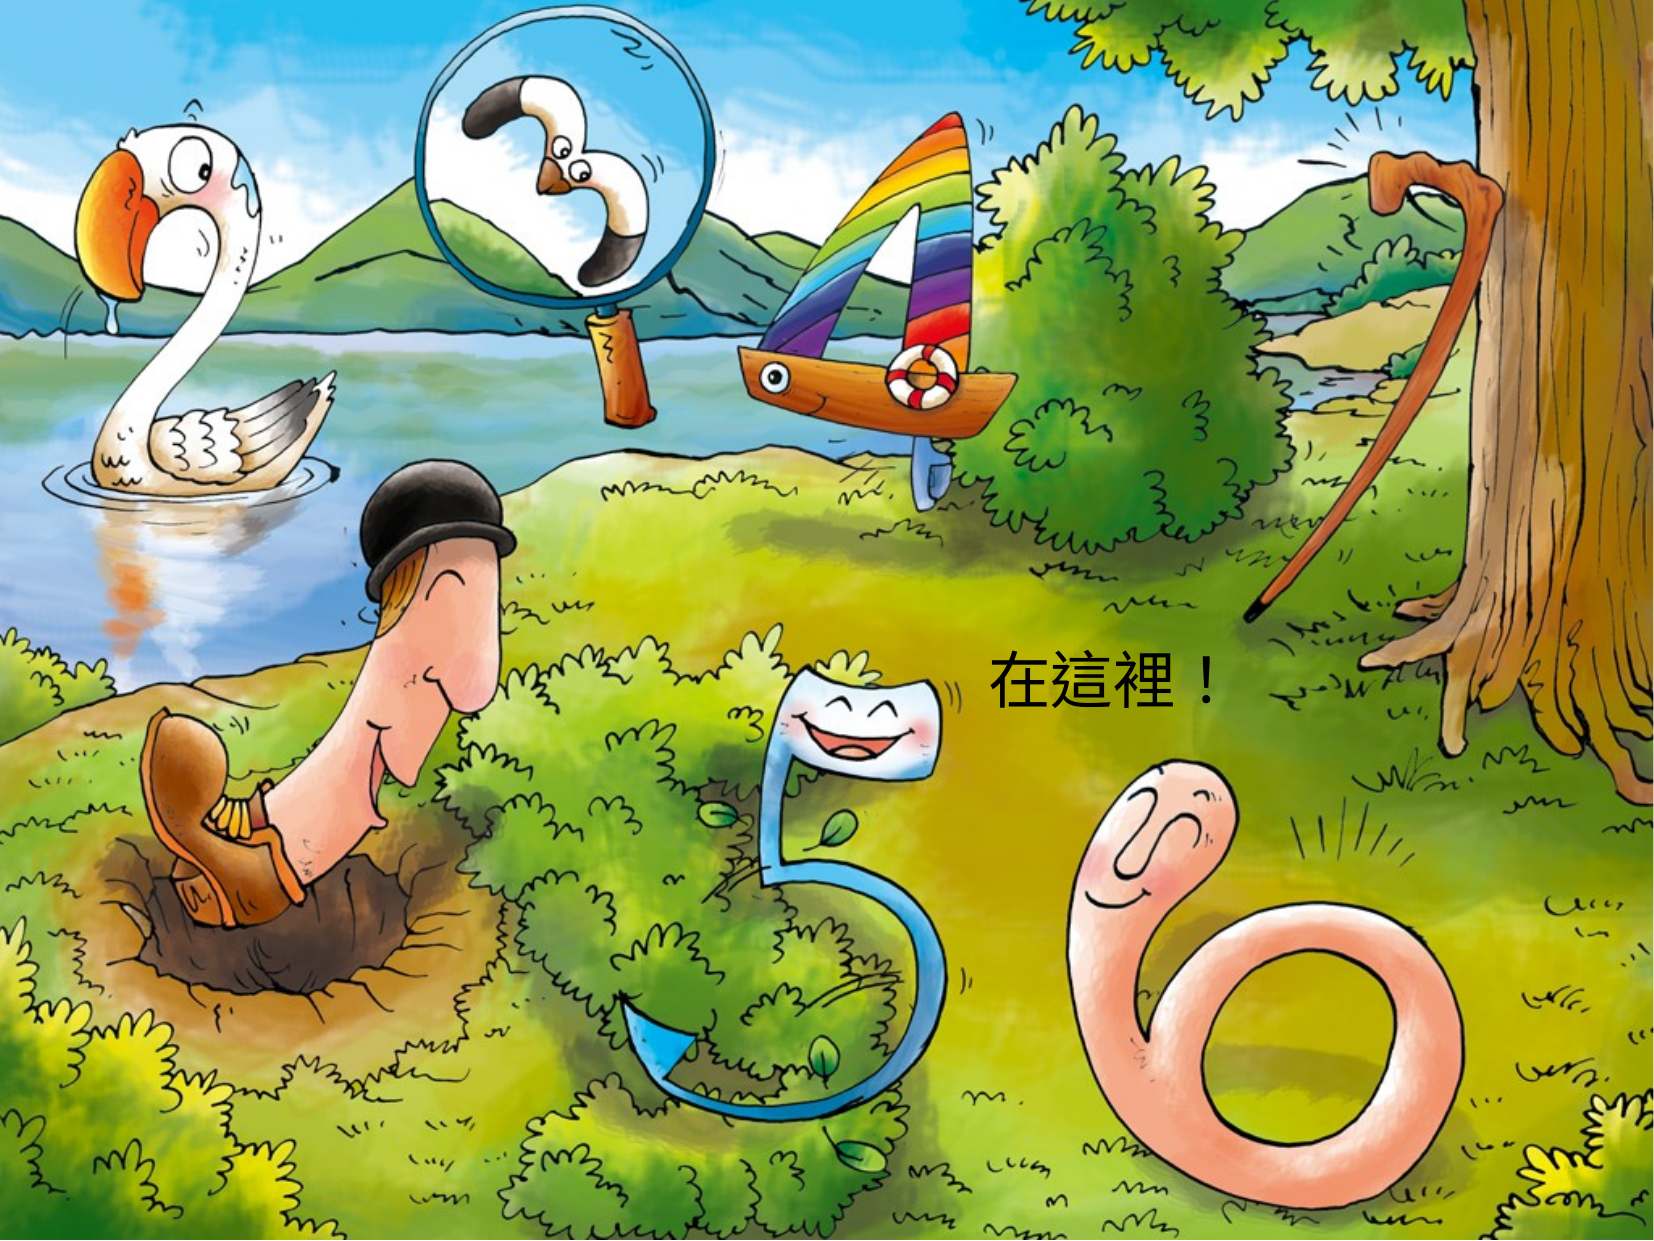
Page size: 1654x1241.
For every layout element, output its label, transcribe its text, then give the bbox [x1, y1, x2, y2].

picture [0, 0, 1654, 1240]
title 在這裡！ [767, 572, 1459, 780]
picture [995, 50, 1005, 62]
